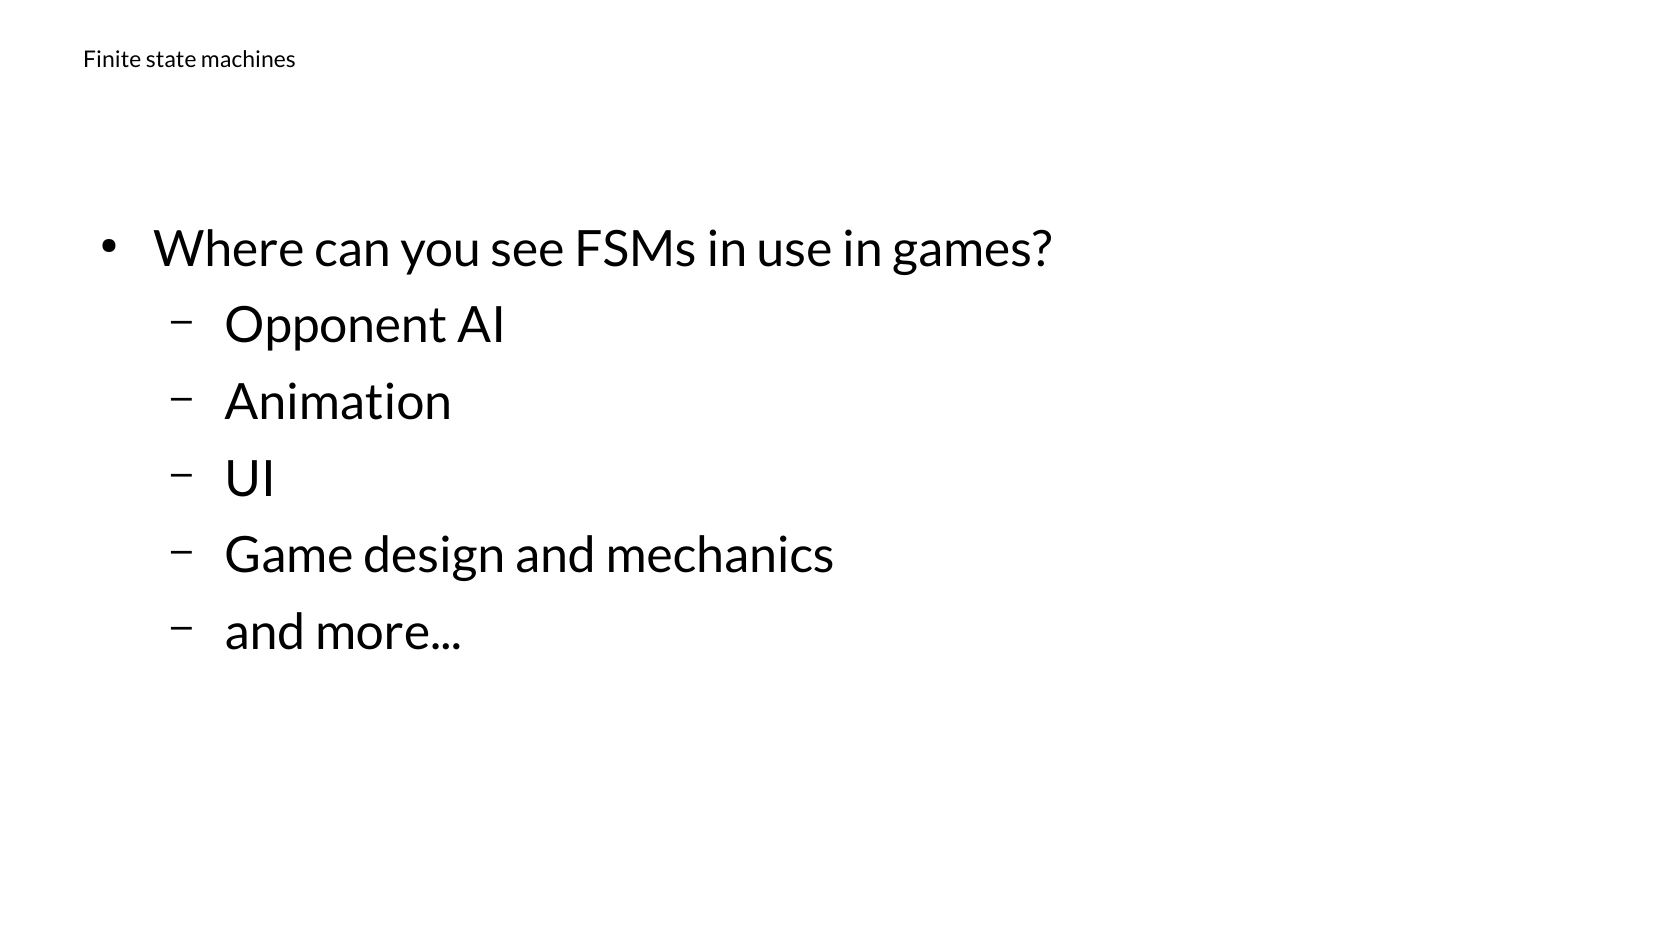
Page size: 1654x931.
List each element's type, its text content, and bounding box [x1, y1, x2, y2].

title Finite state machines [83, 0, 1571, 119]
list Where can you see FSMs in use in games? Opponent AI Animation UI Game design and mechanics and more... [82, 217, 1571, 839]
